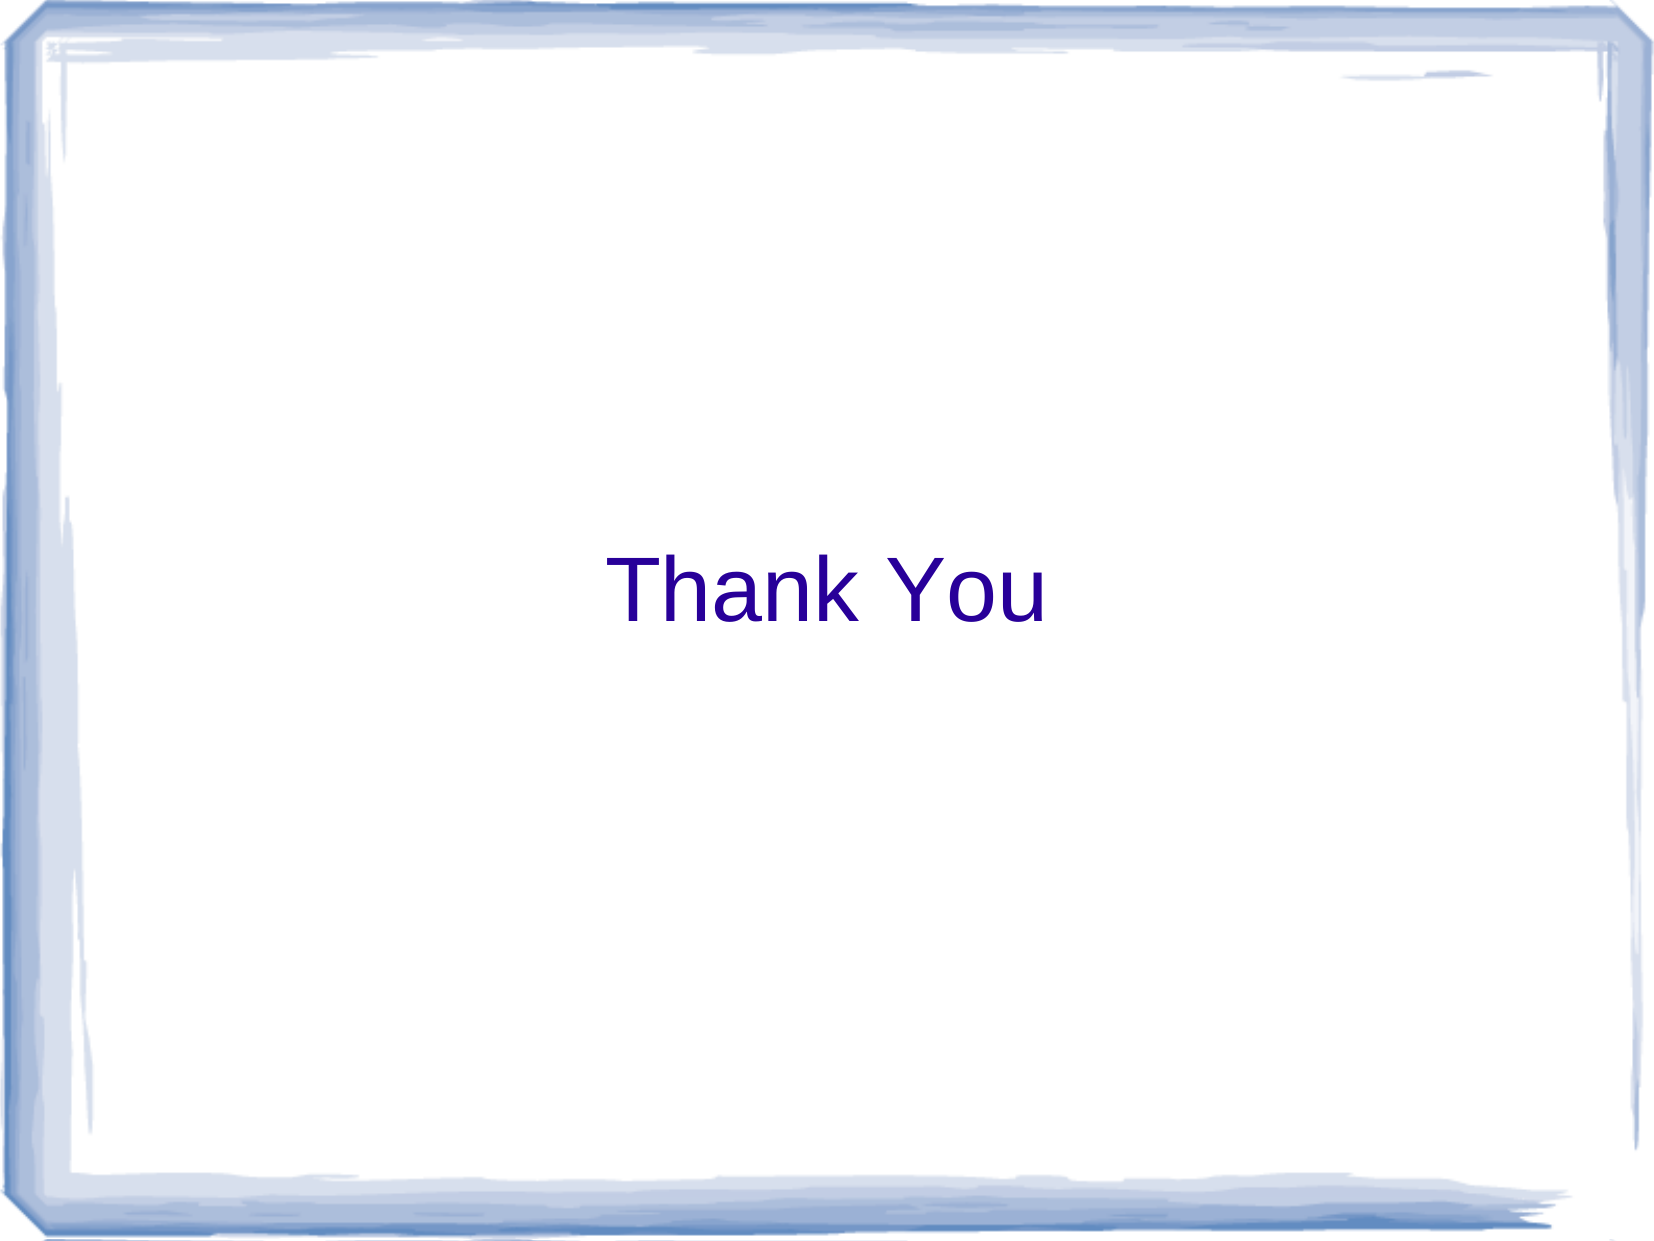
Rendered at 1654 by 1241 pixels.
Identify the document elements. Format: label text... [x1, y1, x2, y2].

title Thank You [82, 486, 1571, 694]
picture [0, 0, 1654, 1241]
